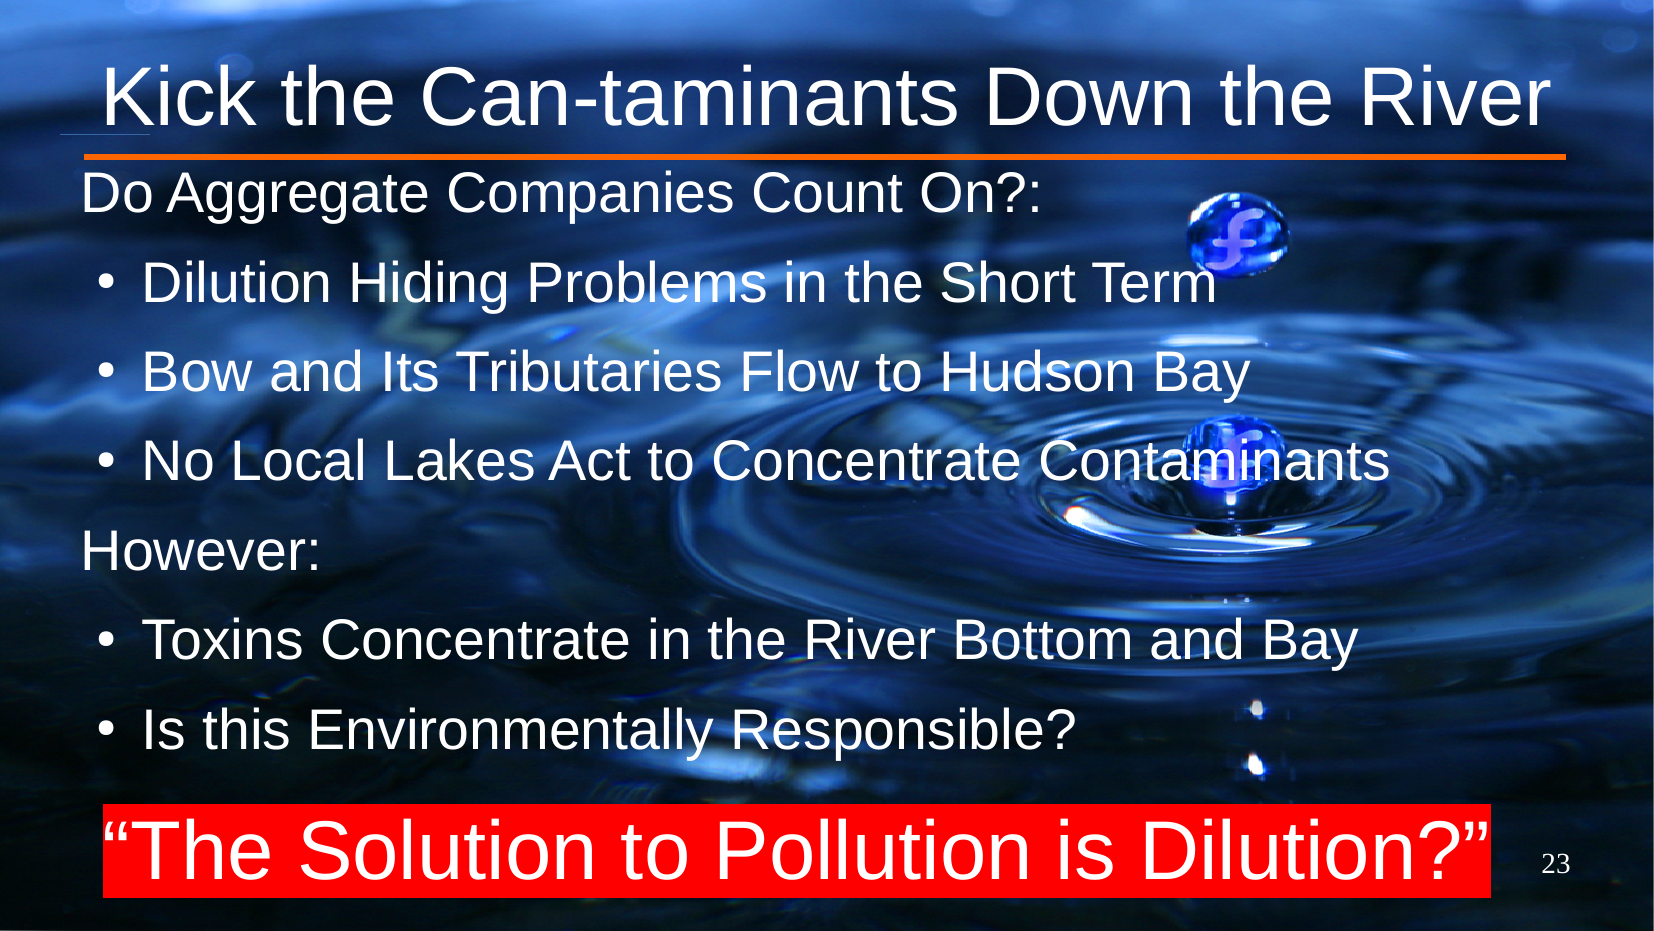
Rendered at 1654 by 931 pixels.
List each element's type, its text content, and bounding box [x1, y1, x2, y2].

list Do Aggregate Companies Count On?: Dilution Hiding Problems in the Short Term Bow and Its Tributaries Flow to Hudson Bay No Local Lakes Act to Concentrate Contaminants However: Toxins Concentrate in the River Bottom and Bay Is this Environmentally Responsible? [80, 160, 1569, 771]
picture [0, 0, 1654, 931]
text_box “The Solution to Pollution is Dilution?” [59, 797, 1536, 906]
title Kick the Can-taminants Down the River [82, 48, 1571, 145]
